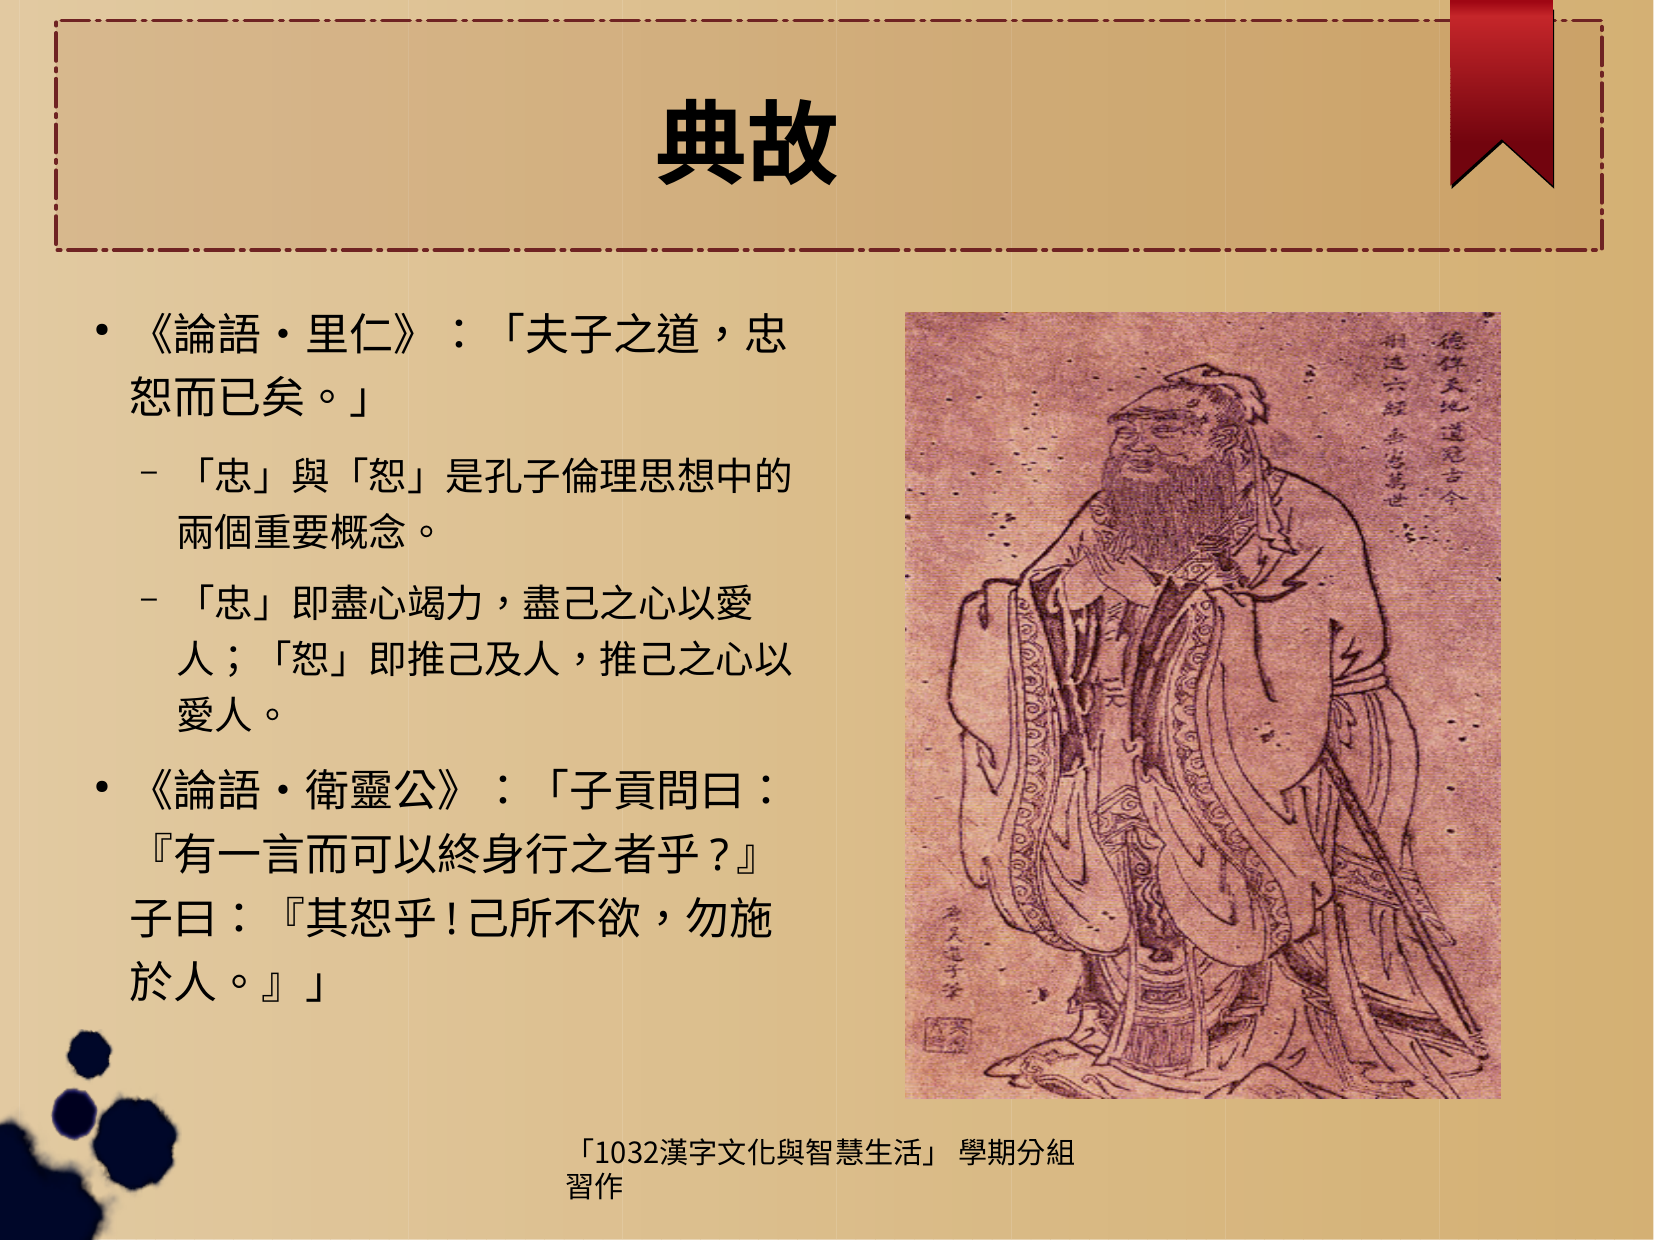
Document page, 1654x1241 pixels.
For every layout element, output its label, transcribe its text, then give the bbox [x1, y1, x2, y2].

list 《論語•里仁》：「夫子之道，忠恕而已矣。」 「忠」與「恕」是孔子倫理思想中的兩個重要概念。 「忠」即盡心竭力，盡己之心以愛人；「恕」即推己及人，推己之心以愛人。 《論語•衛靈公》：「子貢問曰：『有一言而可以終身行之者乎?』子曰：『其恕乎!己所不欲，勿施於人。』」 [82, 299, 809, 1019]
title 典故 [82, 47, 1412, 229]
picture [905, 312, 1501, 1099]
